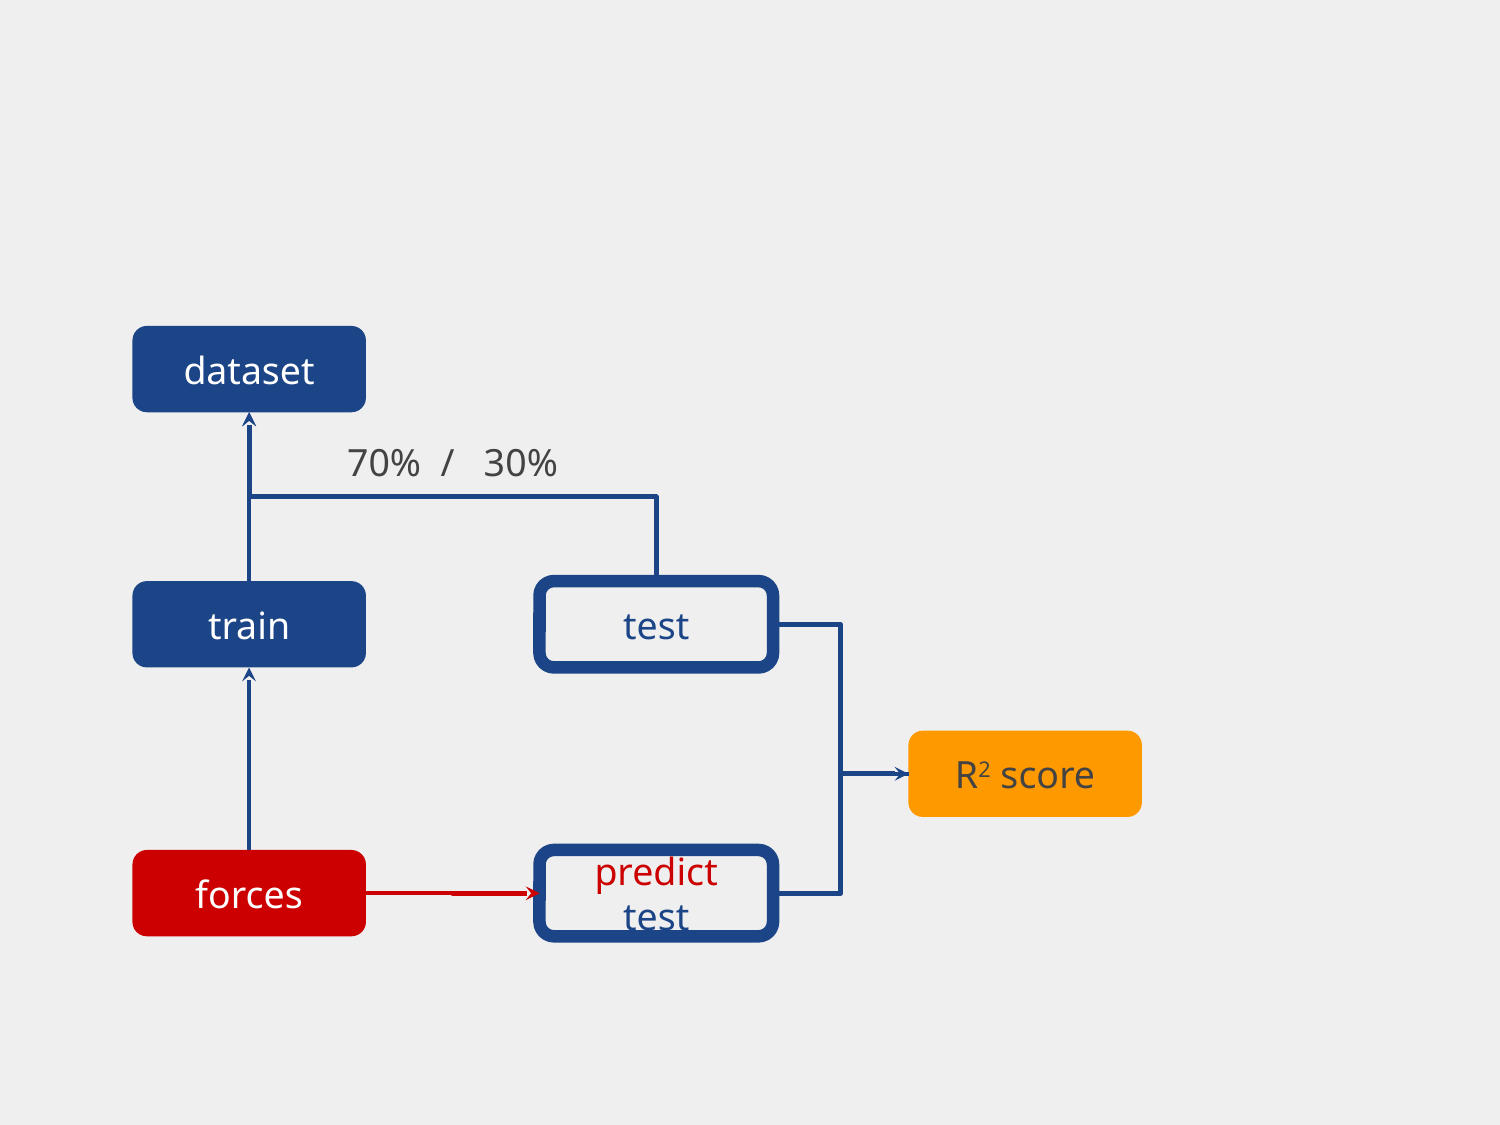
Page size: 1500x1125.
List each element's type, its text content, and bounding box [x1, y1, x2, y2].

text_box train [132, 581, 366, 668]
text_box dataset [132, 325, 366, 413]
text_box R2 score [908, 730, 1142, 817]
text_box test [539, 581, 774, 668]
text_box forces [132, 849, 366, 937]
text_box predict test [539, 849, 774, 937]
text_box 70% / 30% [279, 424, 627, 520]
